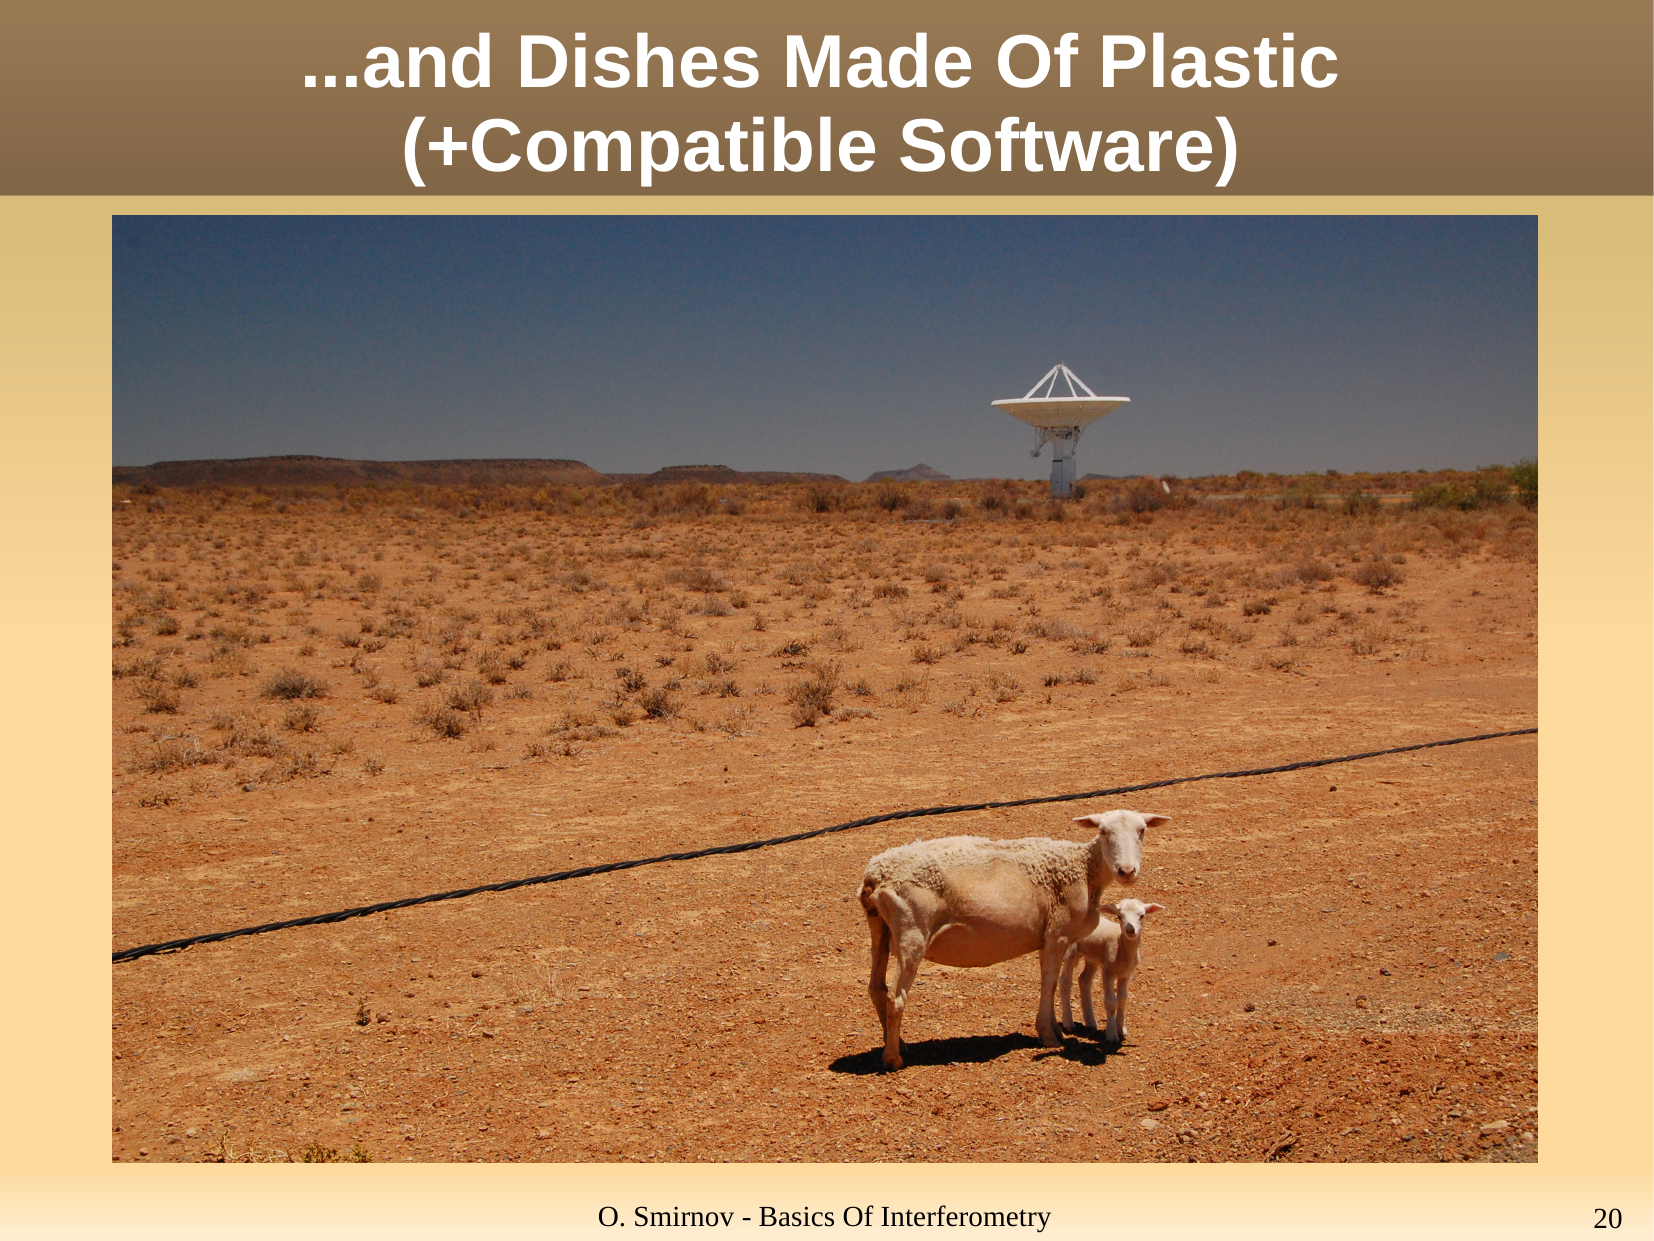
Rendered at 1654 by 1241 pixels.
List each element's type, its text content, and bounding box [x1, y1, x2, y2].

picture [0, 0, 1654, 1241]
title ...and Dishes Made Of Plastic (+Compatible Software) [76, 0, 1565, 208]
